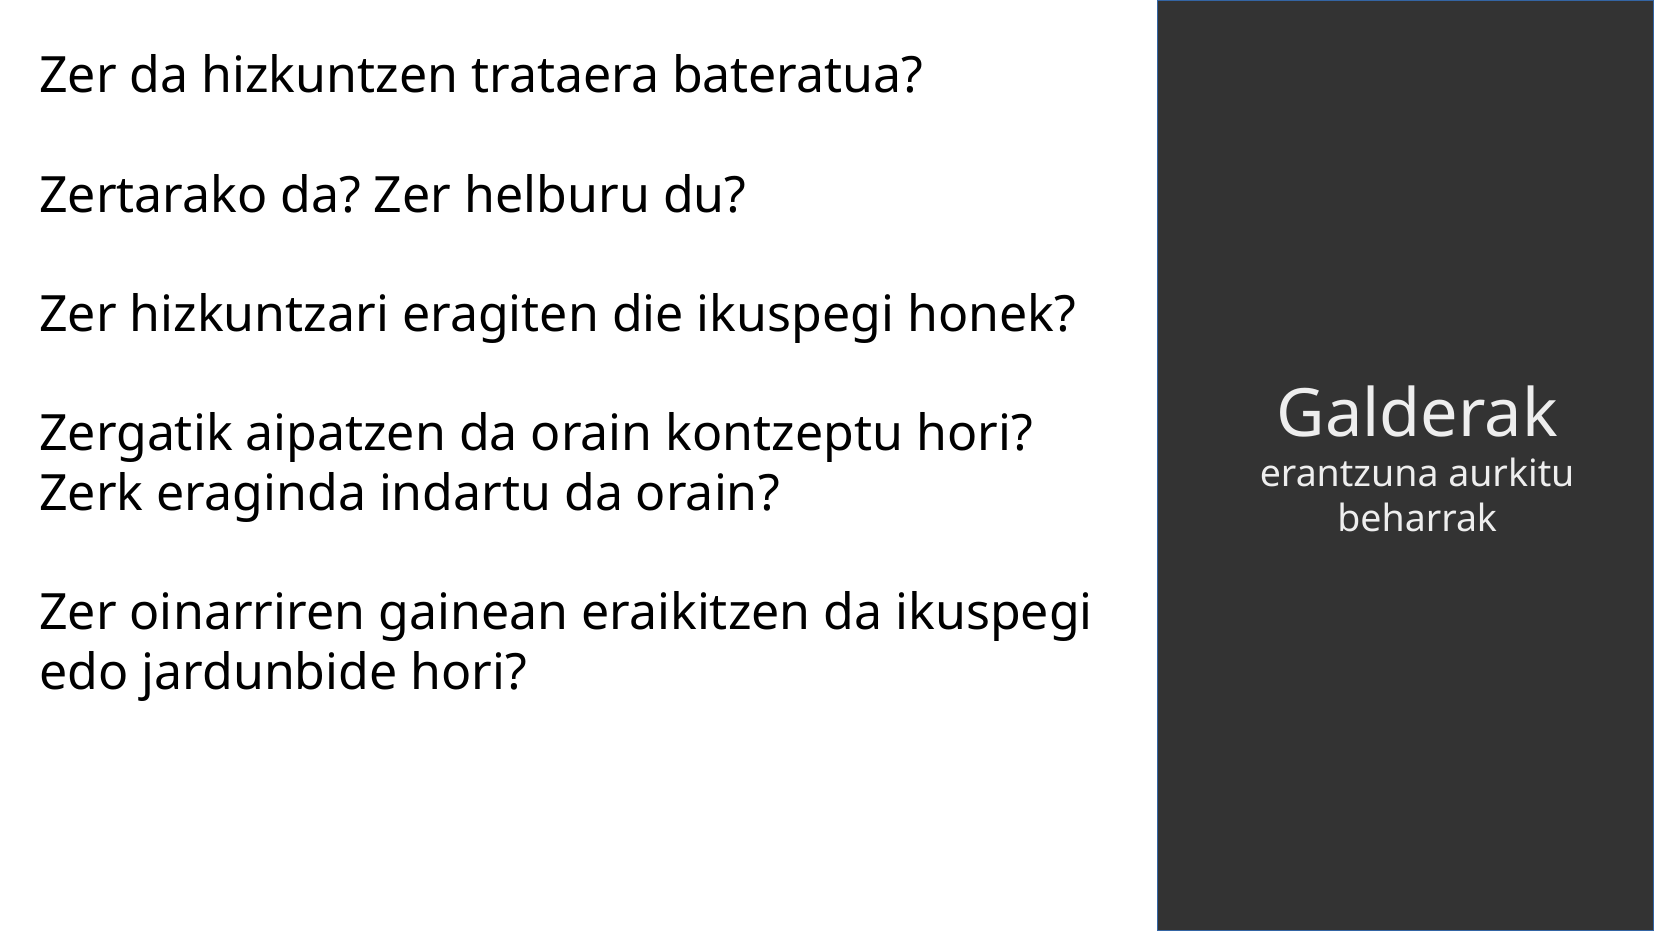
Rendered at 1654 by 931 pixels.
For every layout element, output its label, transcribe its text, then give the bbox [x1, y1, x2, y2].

list Zer da hizkuntzen trataera bateratua? Zertarako da? Zer helburu du? Zer hizkuntzari eragiten die ikuspegi honek? Zergatik aipatzen da orain kontzeptu hori? Zerk eraginda indartu da orain? Zer oinarriren gainean eraikitzen da ikuspegi edo jardunbide hori? [24, 35, 1111, 898]
title Galderak erantzuna aurkitu beharrak [1216, 47, 1619, 862]
